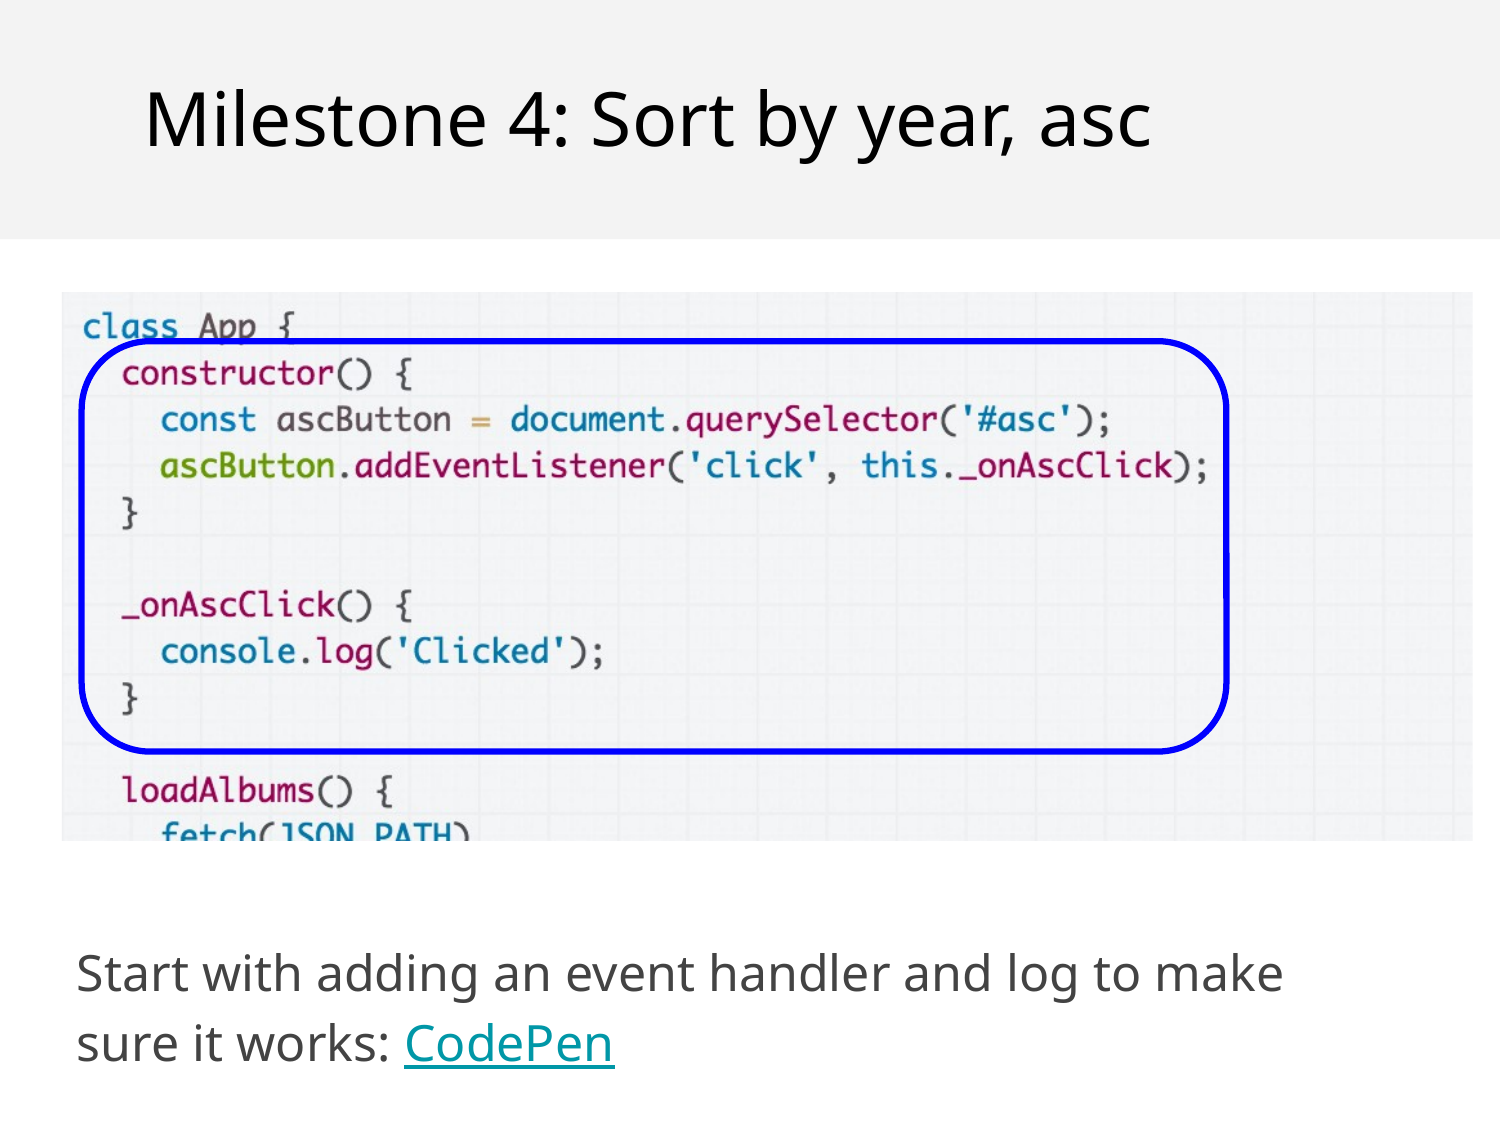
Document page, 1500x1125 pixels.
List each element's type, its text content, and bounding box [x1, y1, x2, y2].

picture [61, 292, 1473, 841]
title Milestone 4: Sort by year, asc [128, 56, 1372, 183]
list Start with adding an event handler and log to make sure it works: CodePen [61, 917, 1371, 1125]
